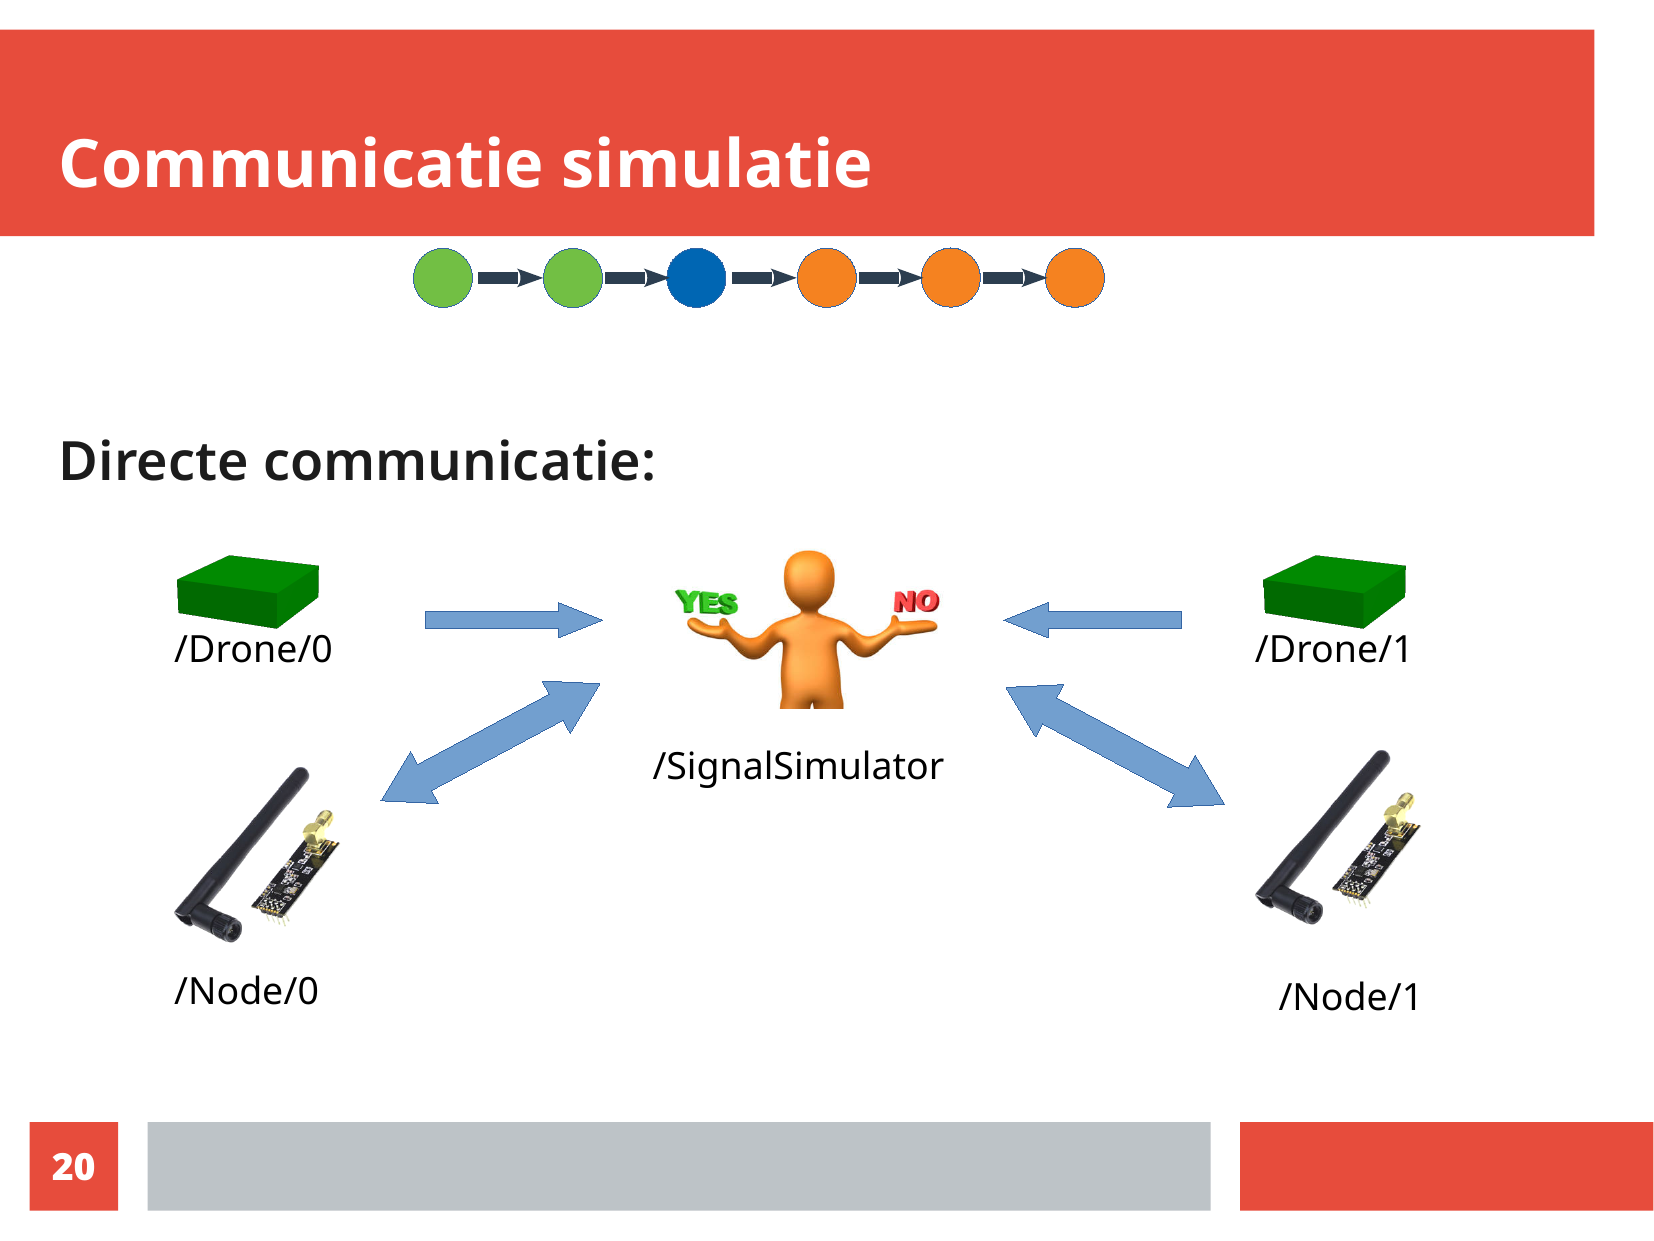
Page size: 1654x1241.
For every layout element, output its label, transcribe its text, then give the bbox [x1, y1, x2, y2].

text_box /Node/1 [1263, 962, 1583, 1021]
text_box [543, 248, 603, 308]
picture [649, 532, 962, 709]
text_box [380, 681, 600, 804]
text_box [1006, 684, 1225, 808]
text_box /Node/0 [159, 957, 479, 1016]
text_box [413, 248, 473, 308]
picture [177, 555, 319, 614]
text_box [1045, 248, 1105, 308]
text_box /Drone/1 [1240, 614, 1560, 674]
picture [1263, 555, 1406, 614]
text_box [921, 247, 981, 308]
title Communicatie simulatie [59, 59, 1595, 207]
picture [153, 755, 355, 957]
text_box /Drone/0 [159, 614, 479, 674]
text_box /SignalSimulator [637, 732, 981, 804]
text_box [1003, 602, 1182, 638]
list Directe communicatie: [59, 324, 1565, 1093]
picture [1234, 738, 1436, 939]
text_box [425, 602, 603, 638]
text_box [797, 248, 857, 308]
text_box [666, 248, 726, 308]
